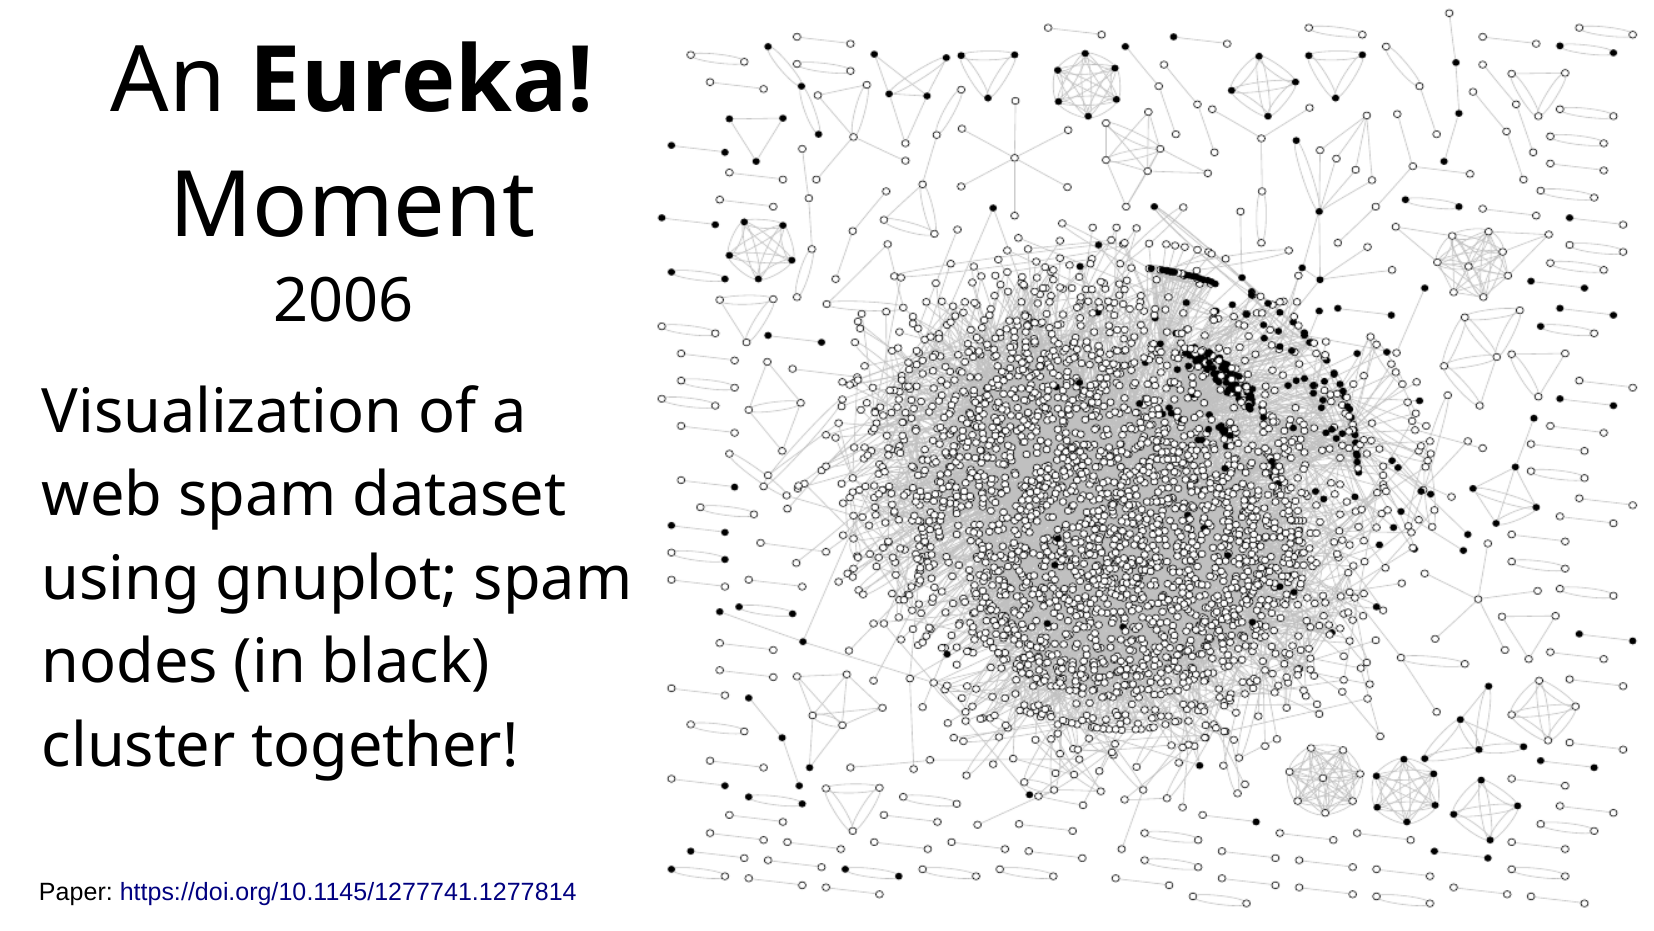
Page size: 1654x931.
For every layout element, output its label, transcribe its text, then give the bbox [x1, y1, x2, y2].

text_box Paper: https://doi.org/10.1145/1277741.1277814 [24, 870, 736, 921]
picture [639, 0, 1651, 931]
title An Eureka! Moment [30, 6, 676, 271]
list 2006 Visualization of a web spam dataset using gnuplot; spam nodes (in black) cluster together! [41, 255, 646, 856]
